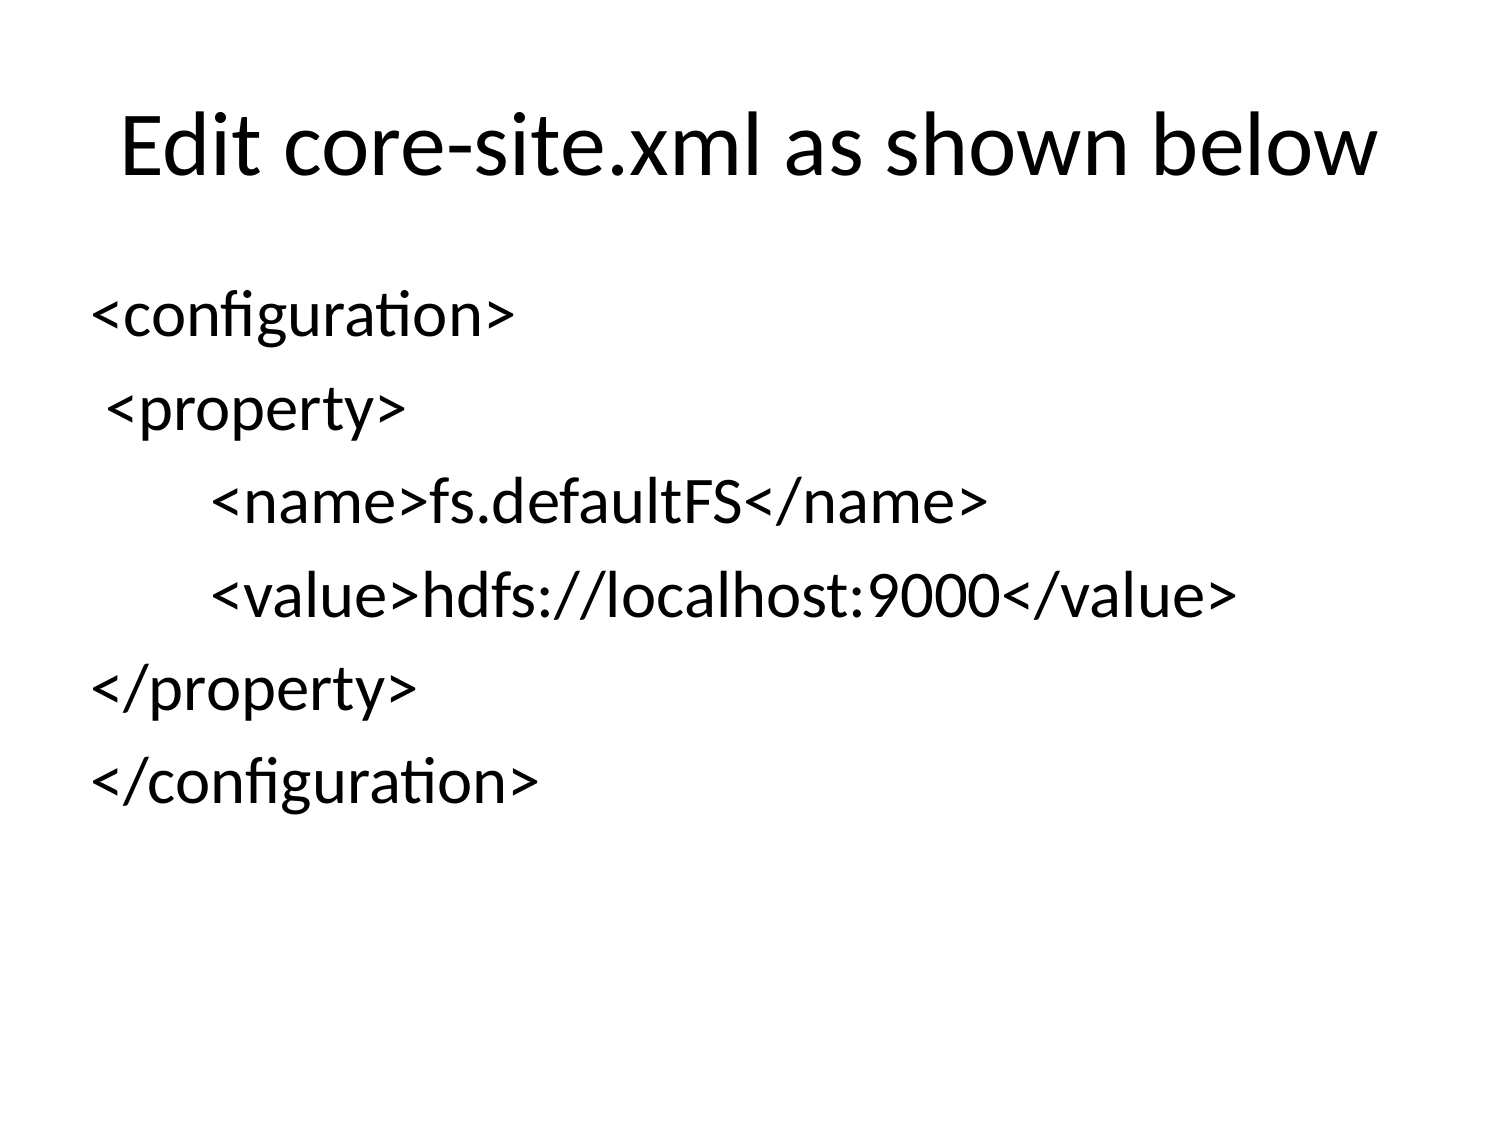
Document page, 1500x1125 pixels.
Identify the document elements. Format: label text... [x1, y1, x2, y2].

list <configuration> <property> <name>fs.defaultFS</name> <value>hdfs://localhost:9000</value> </property> </configuration> [75, 262, 1425, 1005]
title Edit core-site.xml as shown below [75, 45, 1425, 233]
